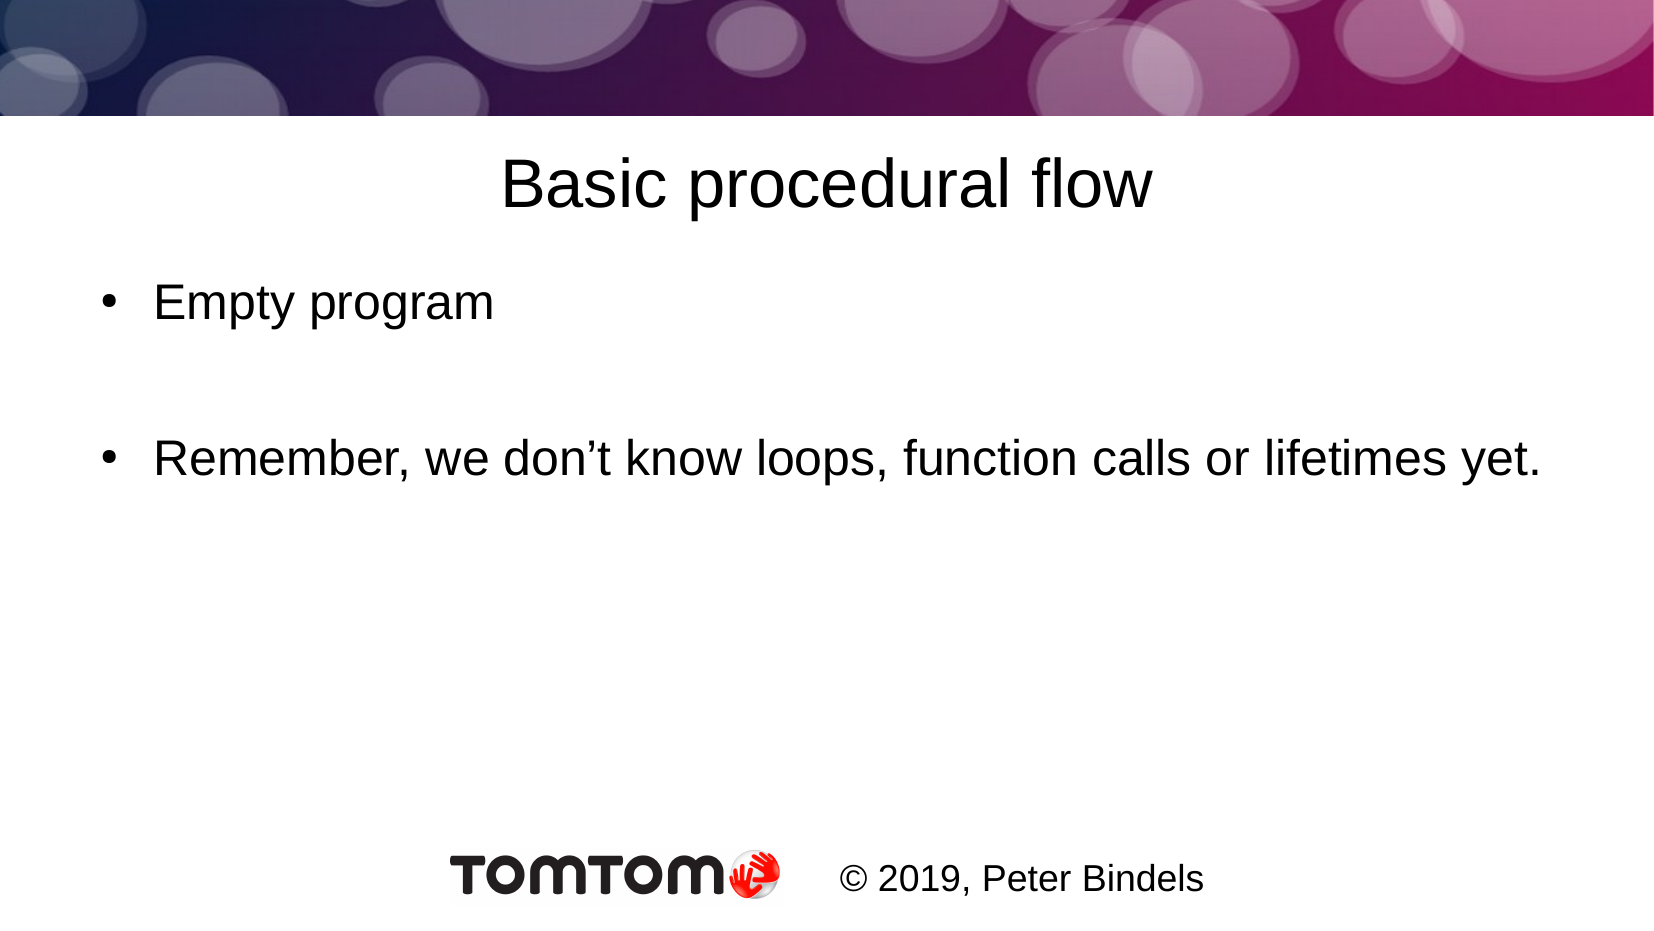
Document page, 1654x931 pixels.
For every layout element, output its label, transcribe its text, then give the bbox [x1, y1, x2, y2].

title Basic procedural flow [82, 119, 1571, 249]
list Empty program Remember, we don’t know loops, function calls or lifetimes yet. [82, 274, 1571, 815]
picture [450, 847, 784, 906]
picture [0, 0, 1654, 116]
